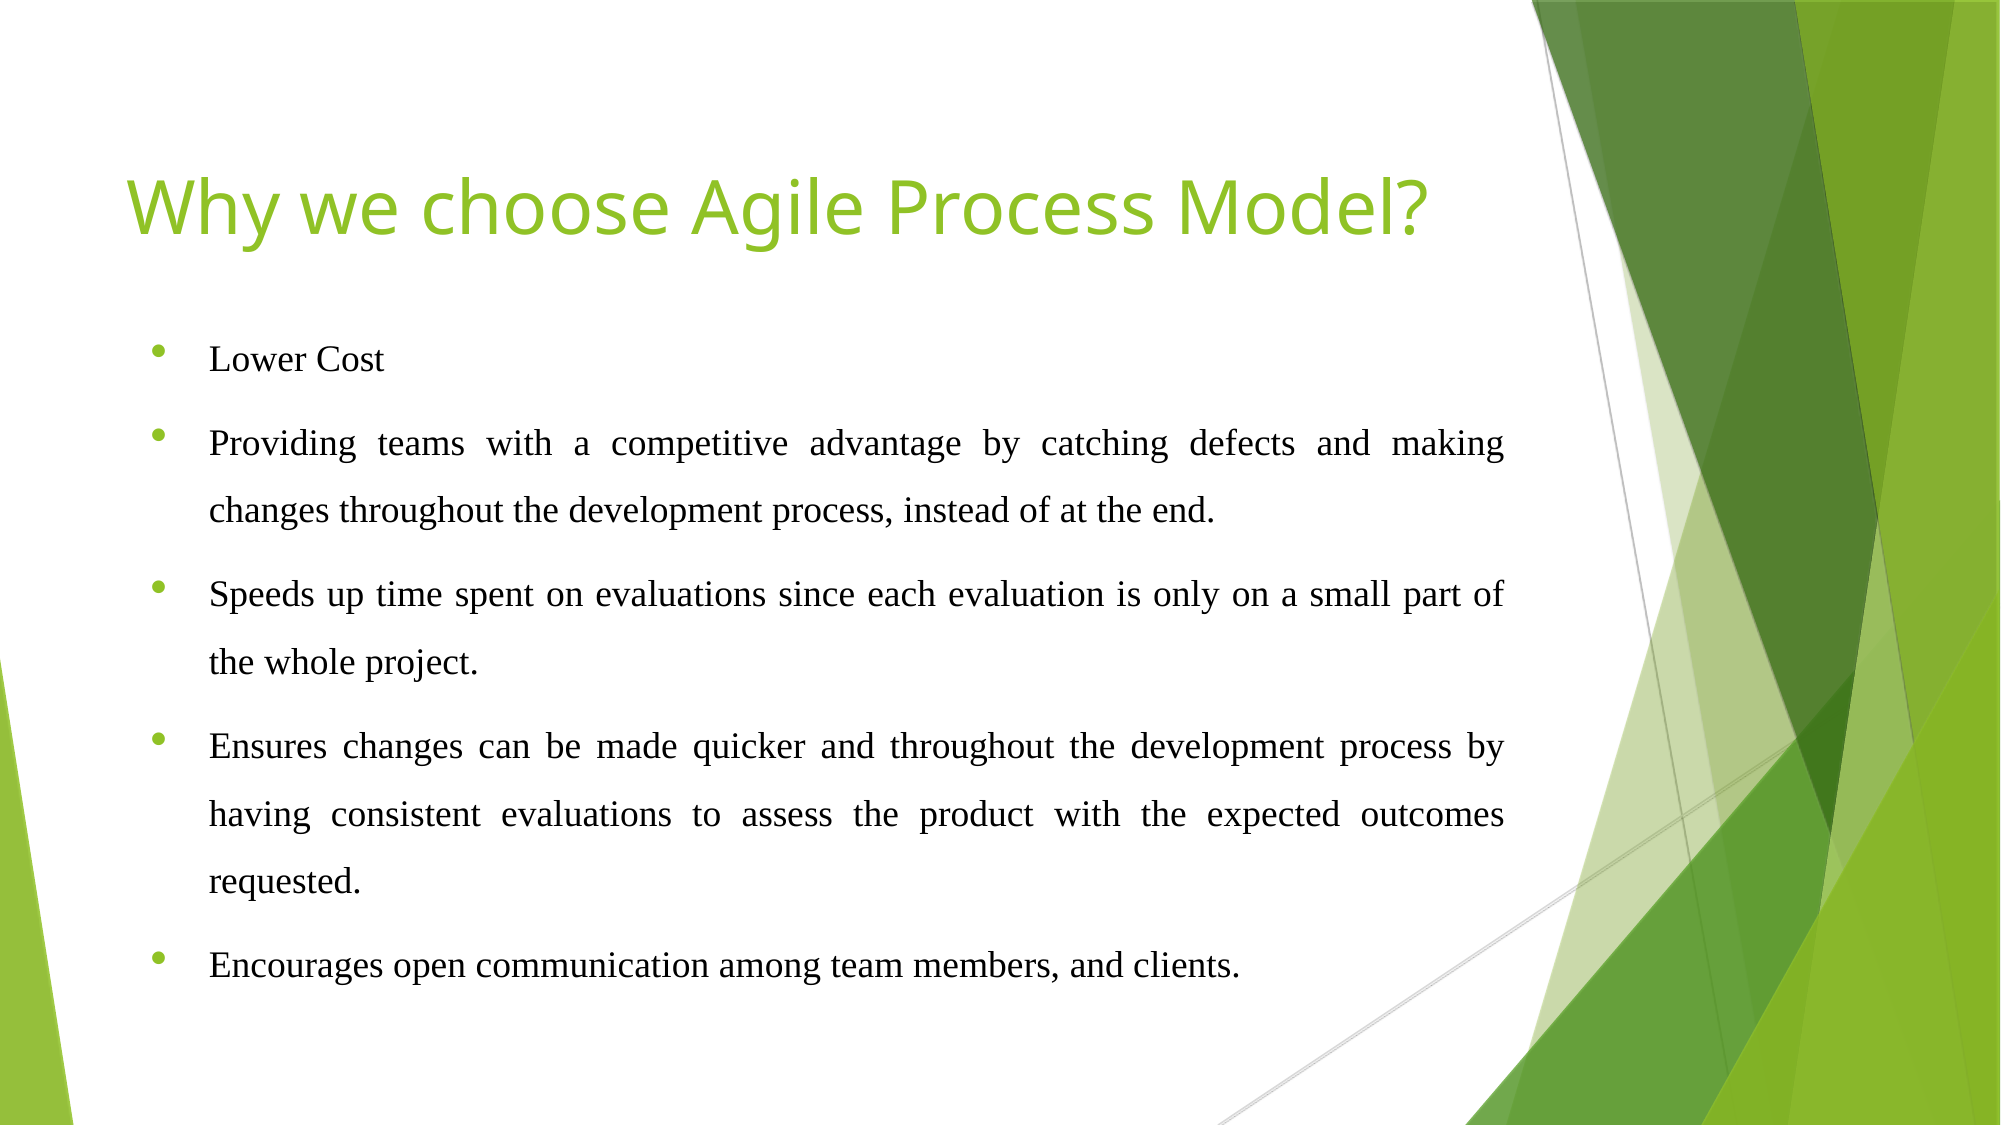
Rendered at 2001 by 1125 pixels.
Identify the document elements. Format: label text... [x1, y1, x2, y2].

list Lower Cost Providing teams with a competitive advantage by catching defects and making changes throughout the development process, instead of at the end. Speeds up time spent on evaluations since each evaluation is only on a small part of the whole project. Ensures changes can be made quicker and throughout the development process by having consistent evaluations to assess the product with the expected outcomes requested. Encourages open communication among team members, and clients. [137, 303, 1522, 1018]
title Why we choose Agile Process Model? [111, 152, 1522, 369]
